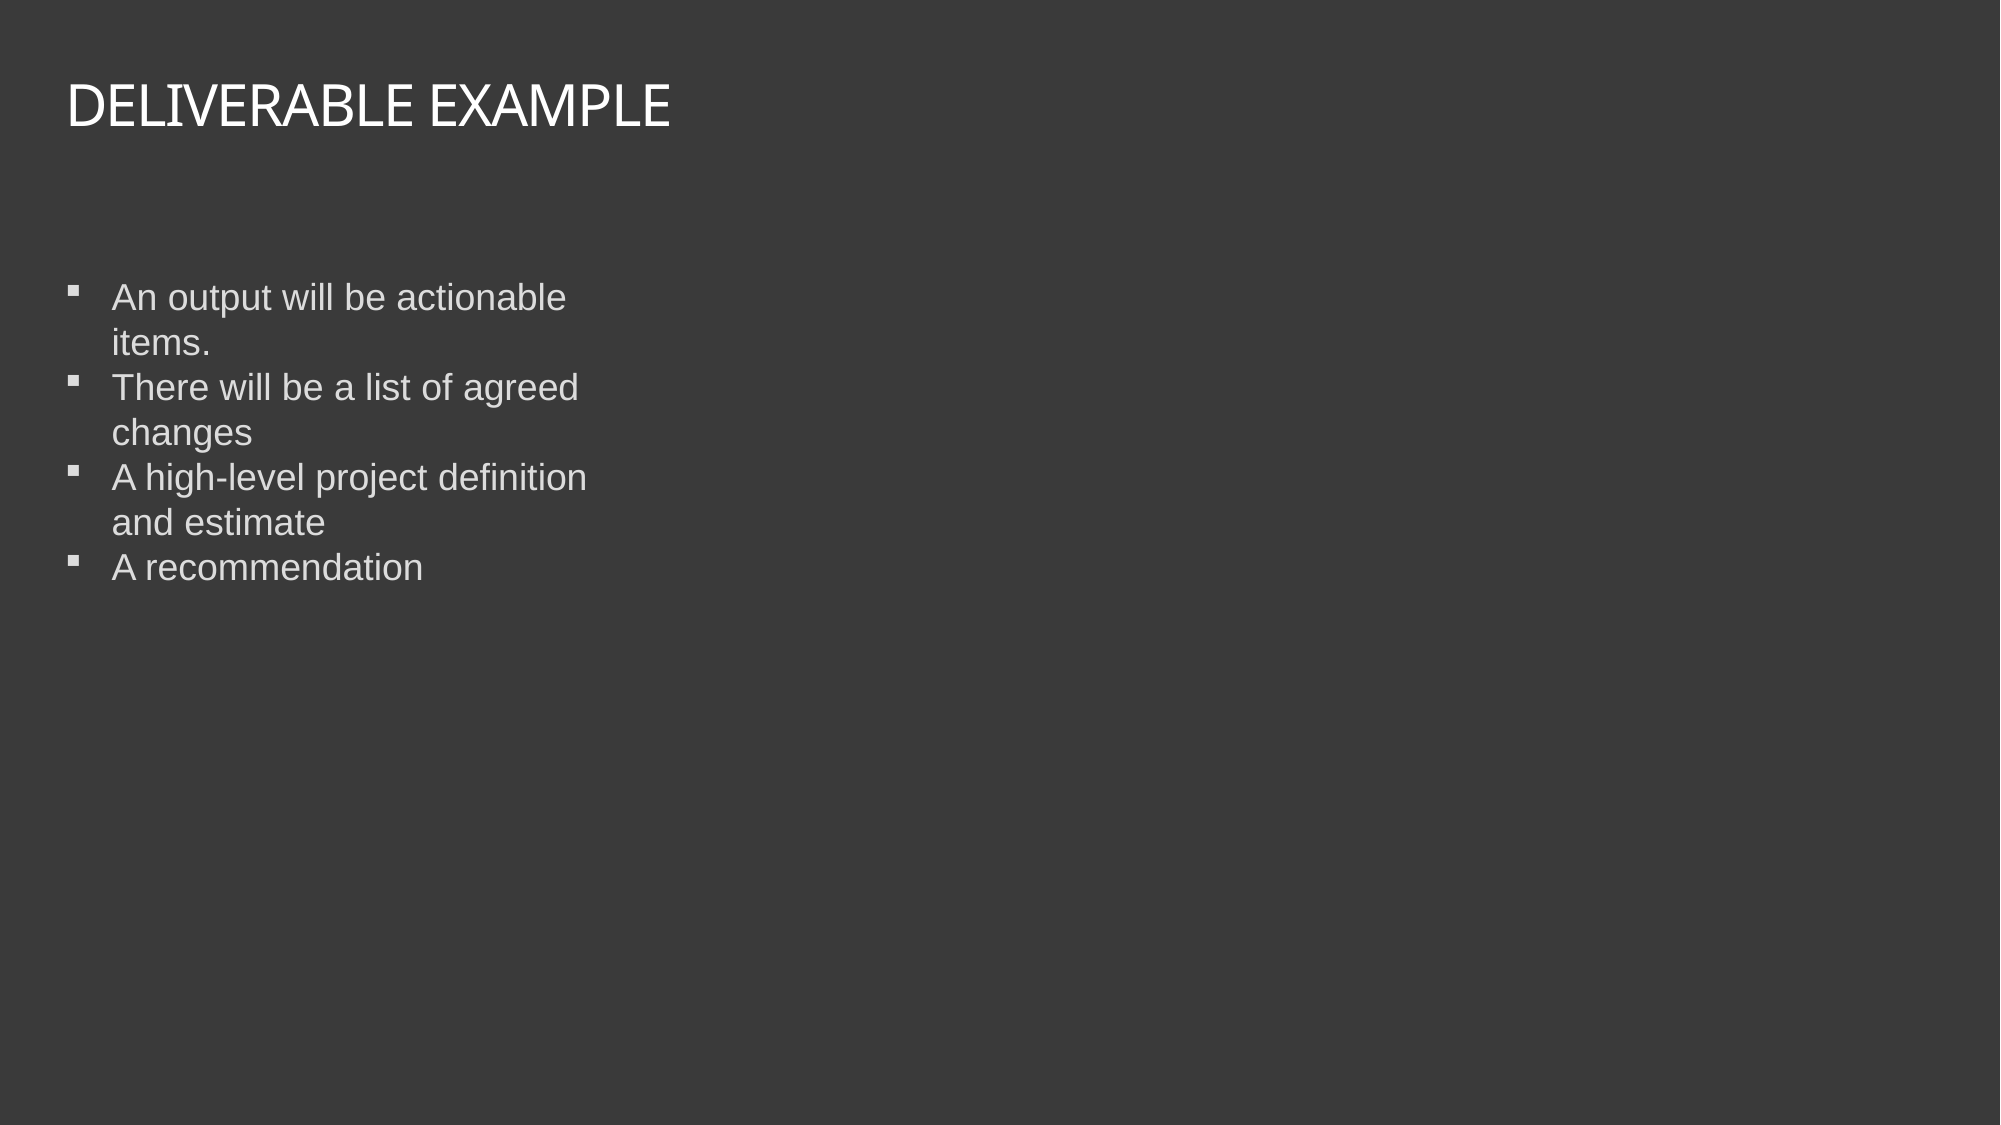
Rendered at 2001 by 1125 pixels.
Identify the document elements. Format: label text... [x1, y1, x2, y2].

title Deliverable Example [65, 63, 1779, 182]
text_box An output will be actionable items. There will be a list of agreed changes A high-level project definition and estimate A recommendation [50, 265, 638, 596]
